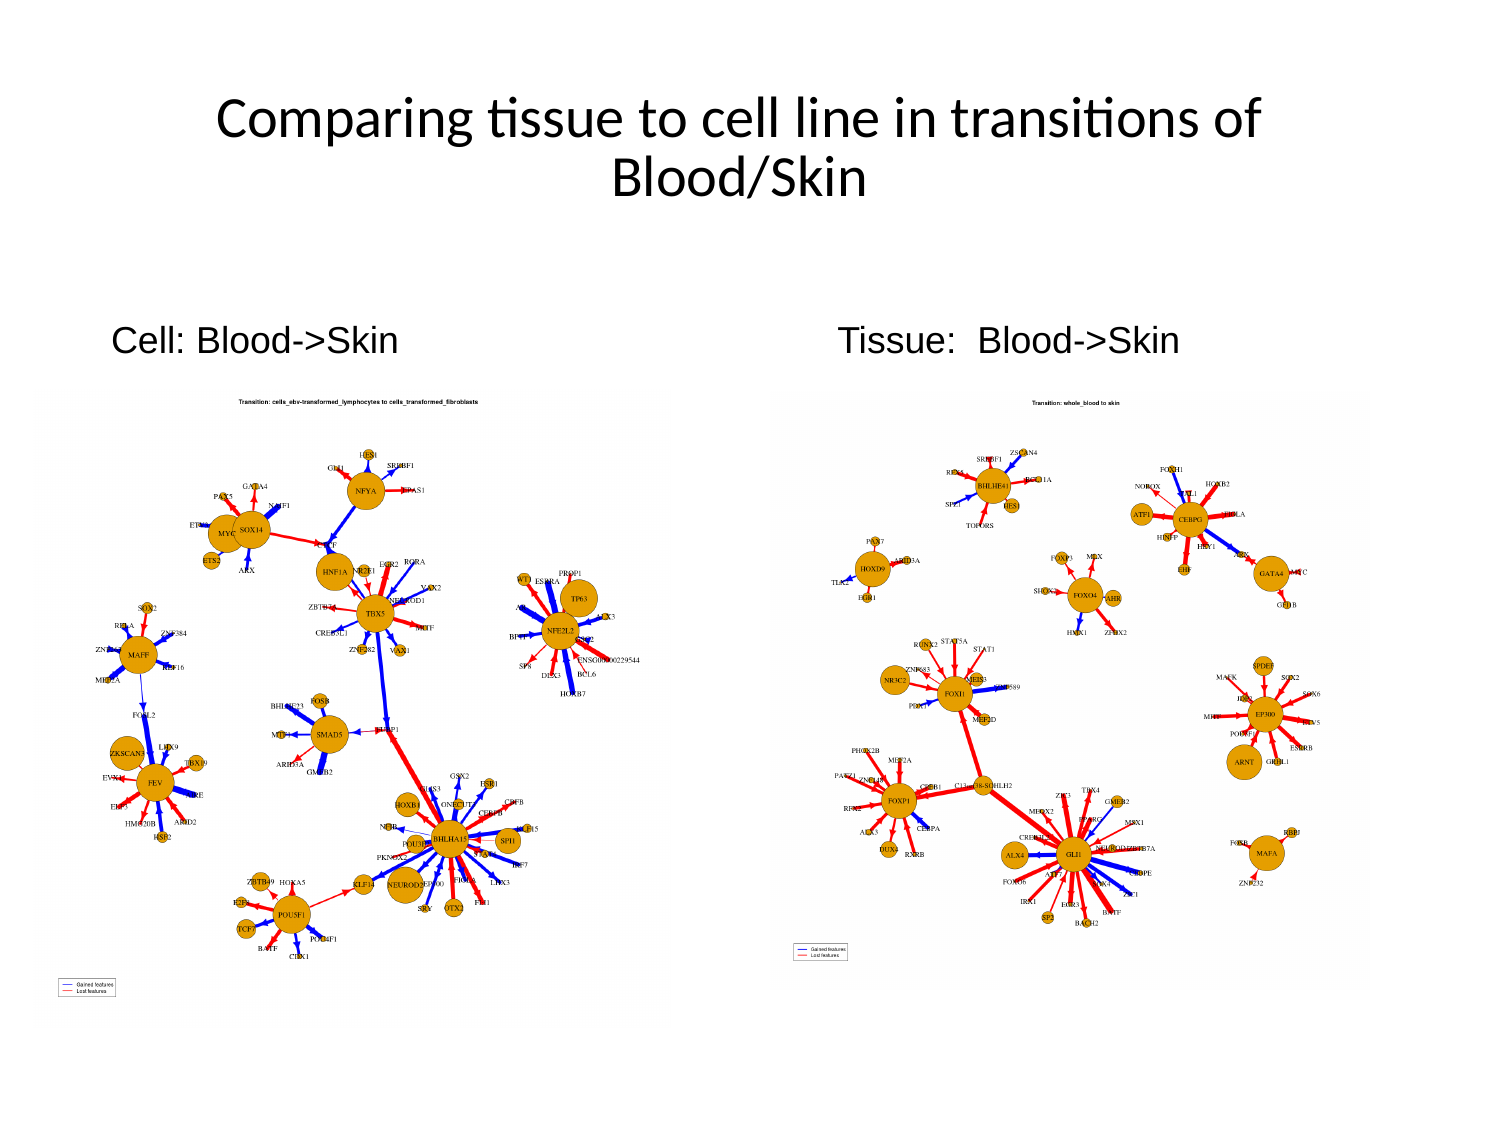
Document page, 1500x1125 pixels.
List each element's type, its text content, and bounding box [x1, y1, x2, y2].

picture [33, 389, 671, 1028]
picture [770, 391, 1370, 990]
text_box Cell: Blood->Skin [96, 312, 414, 370]
title Comparing tissue to cell line in transitions of Blood/Skin [101, 31, 1377, 273]
text_box Tissue: Blood->Skin [822, 312, 1196, 370]
